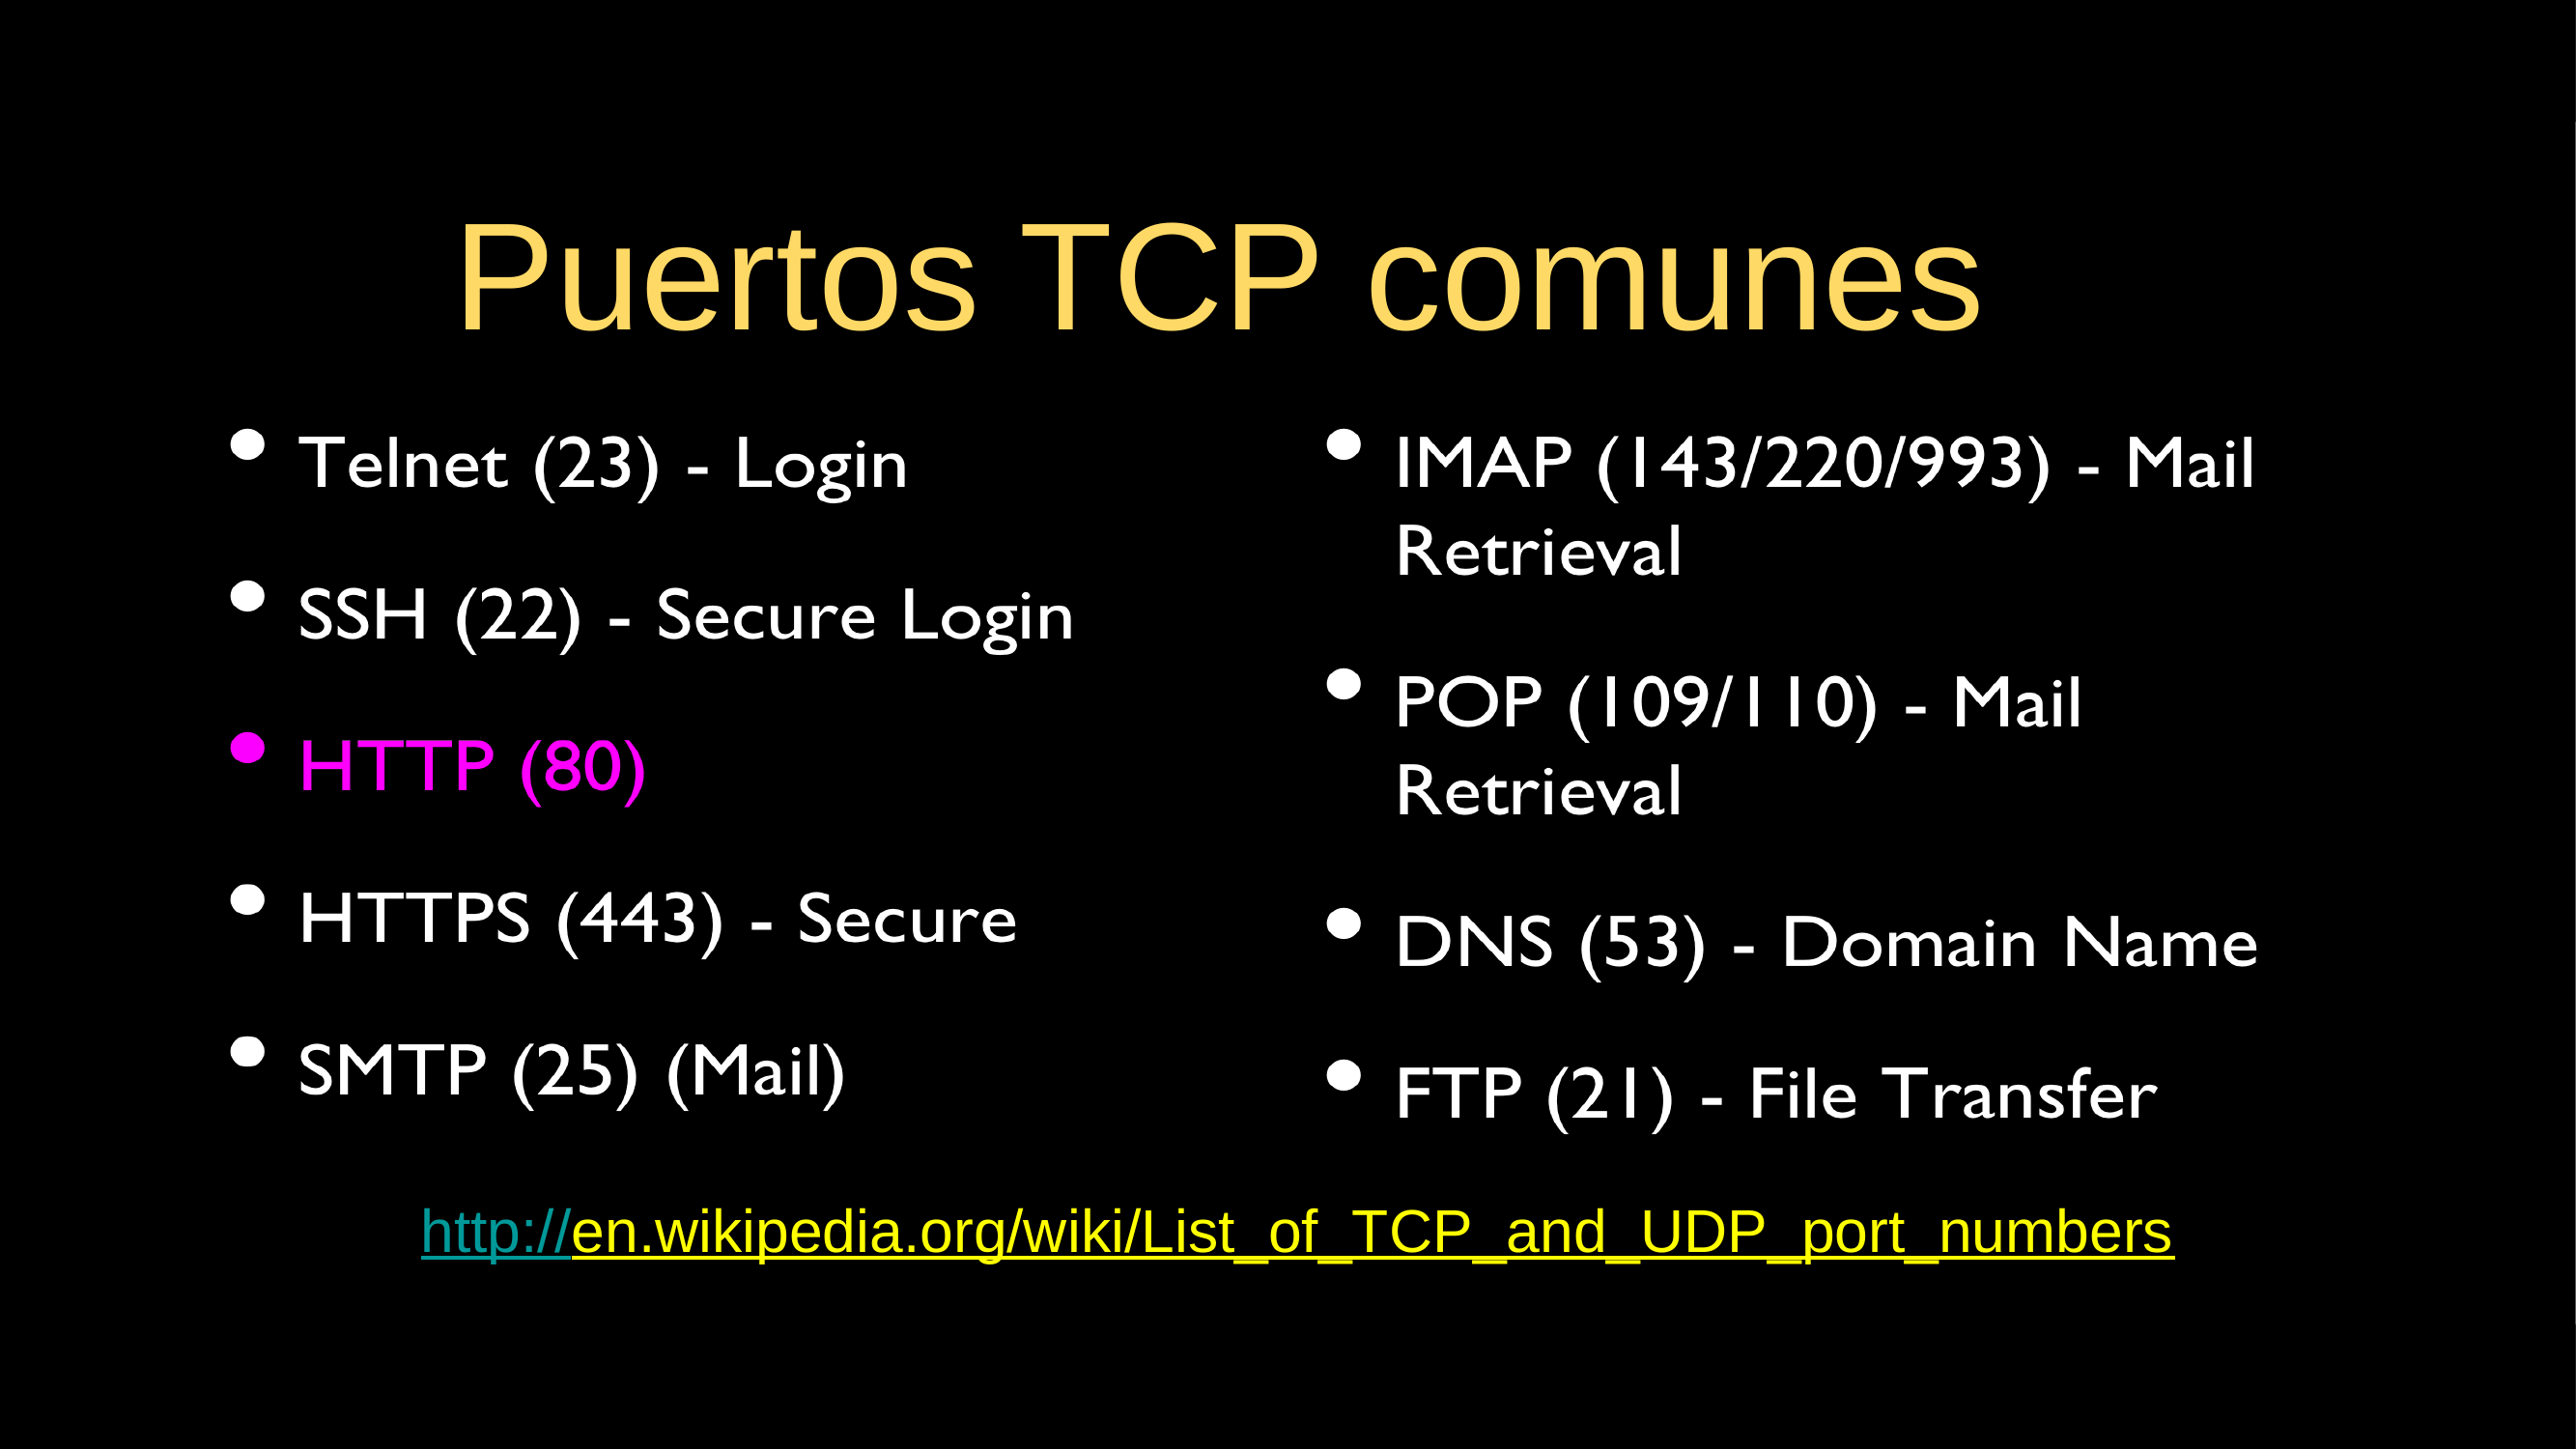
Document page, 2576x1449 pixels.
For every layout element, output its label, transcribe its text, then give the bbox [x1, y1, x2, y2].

title Puertos TCP comunes [183, 133, 2256, 403]
text_box http://en.wikipedia.org/wiki/List_of_TCP_and_UDP_port_numbers [222, 1176, 2391, 1281]
picture [183, 367, 2391, 1229]
